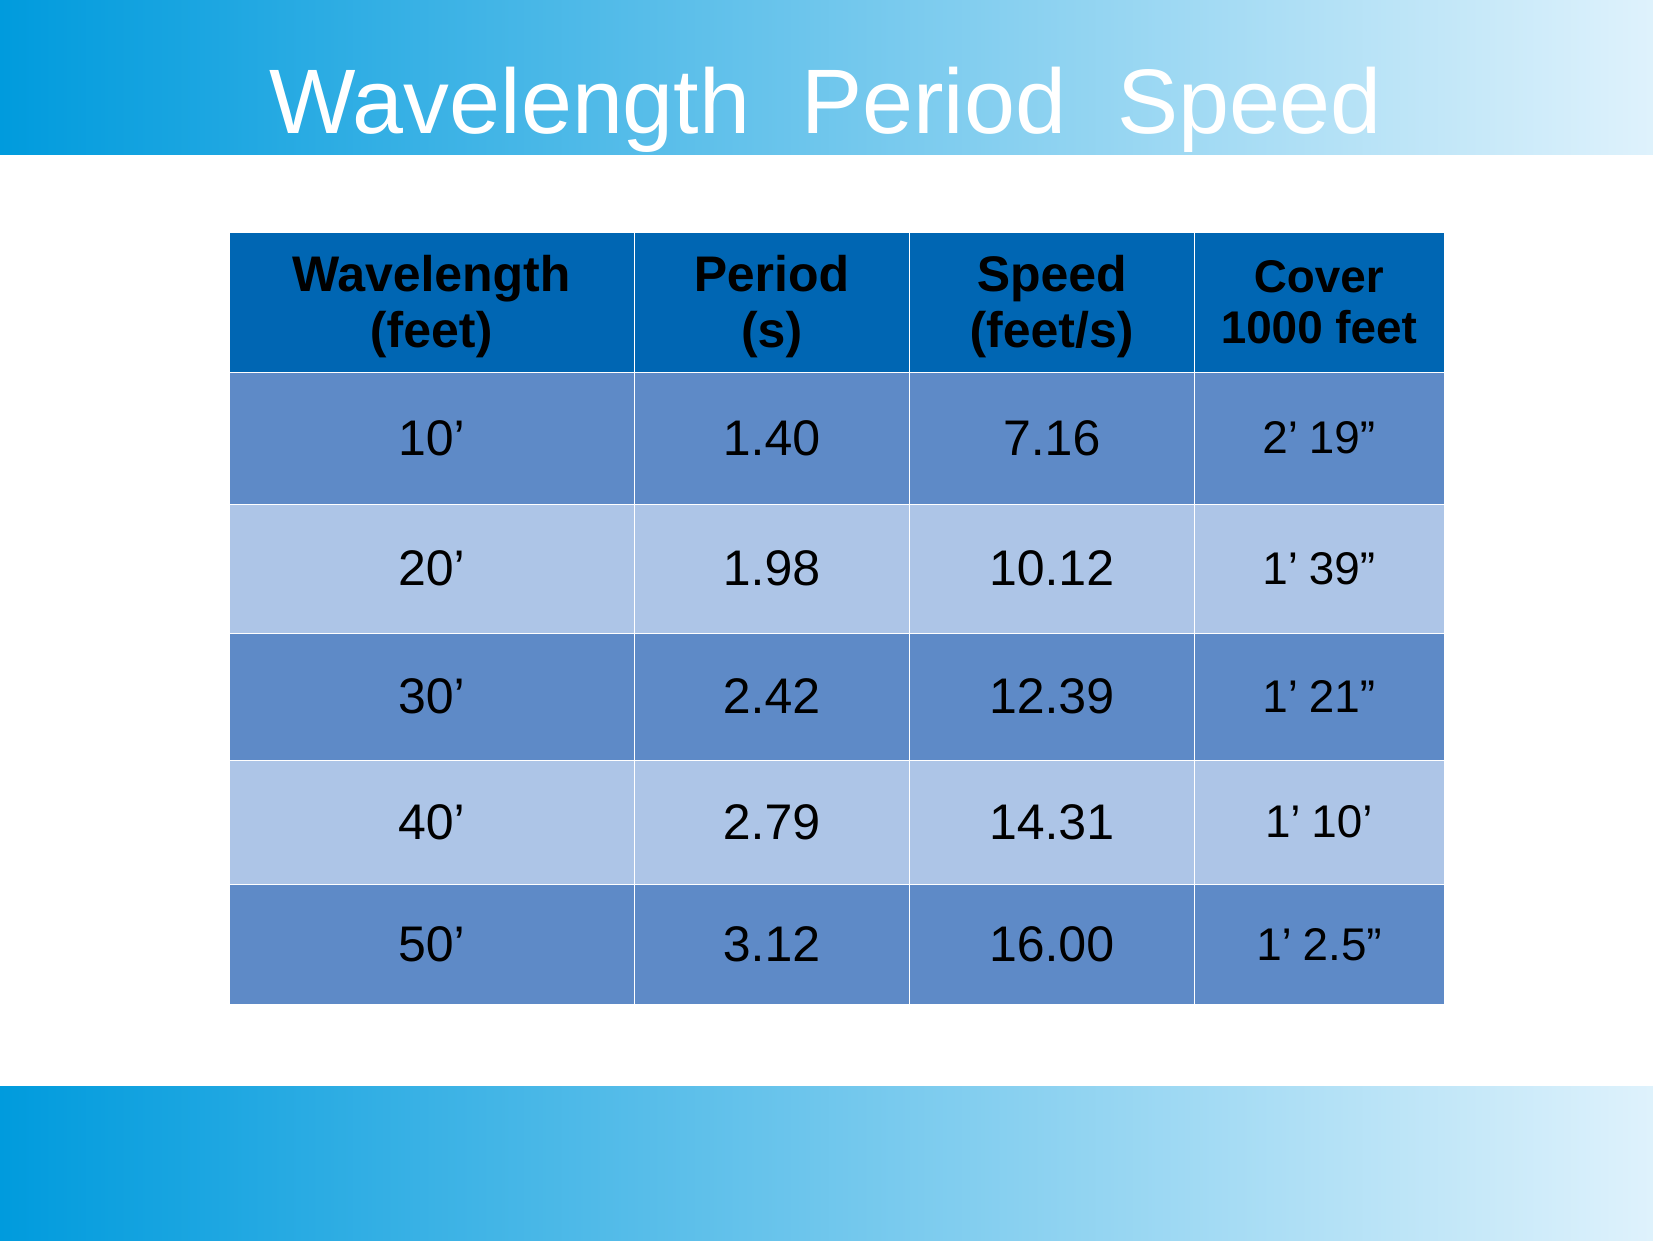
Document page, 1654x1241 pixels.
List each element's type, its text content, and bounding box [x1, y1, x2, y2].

table_header Cover 1000 feet [1195, 233, 1444, 372]
table_cell 3.12 [635, 885, 909, 1004]
table_cell 1’ 39” [1195, 505, 1444, 633]
table_cell 1.98 [635, 505, 909, 633]
table_header Wavelength (feet) [230, 233, 634, 372]
table_cell 2.79 [635, 761, 909, 884]
table_cell 10.12 [910, 505, 1194, 633]
table_cell 10’ [230, 373, 634, 504]
table_header Speed (feet/s) [910, 233, 1194, 372]
table_cell 16.00 [910, 885, 1194, 1004]
table_cell 14.31 [910, 761, 1194, 884]
table_cell 7.16 [910, 373, 1194, 504]
table_cell 12.39 [910, 634, 1194, 760]
title Wavelength Period Speed [82, 49, 1571, 155]
table_cell 20’ [230, 505, 634, 633]
table_cell 1’ 10’ [1195, 761, 1444, 884]
table_cell 2.42 [635, 634, 909, 760]
table_header Period (s) [635, 233, 909, 372]
table_cell 50’ [230, 885, 634, 1004]
table_cell 1’ 21” [1195, 634, 1444, 760]
table_cell 1.40 [635, 373, 909, 504]
table_cell 1’ 2.5” [1195, 885, 1444, 1004]
table_cell 40’ [230, 761, 634, 884]
table_cell 2’ 19” [1195, 373, 1444, 504]
table_cell 30’ [230, 634, 634, 760]
